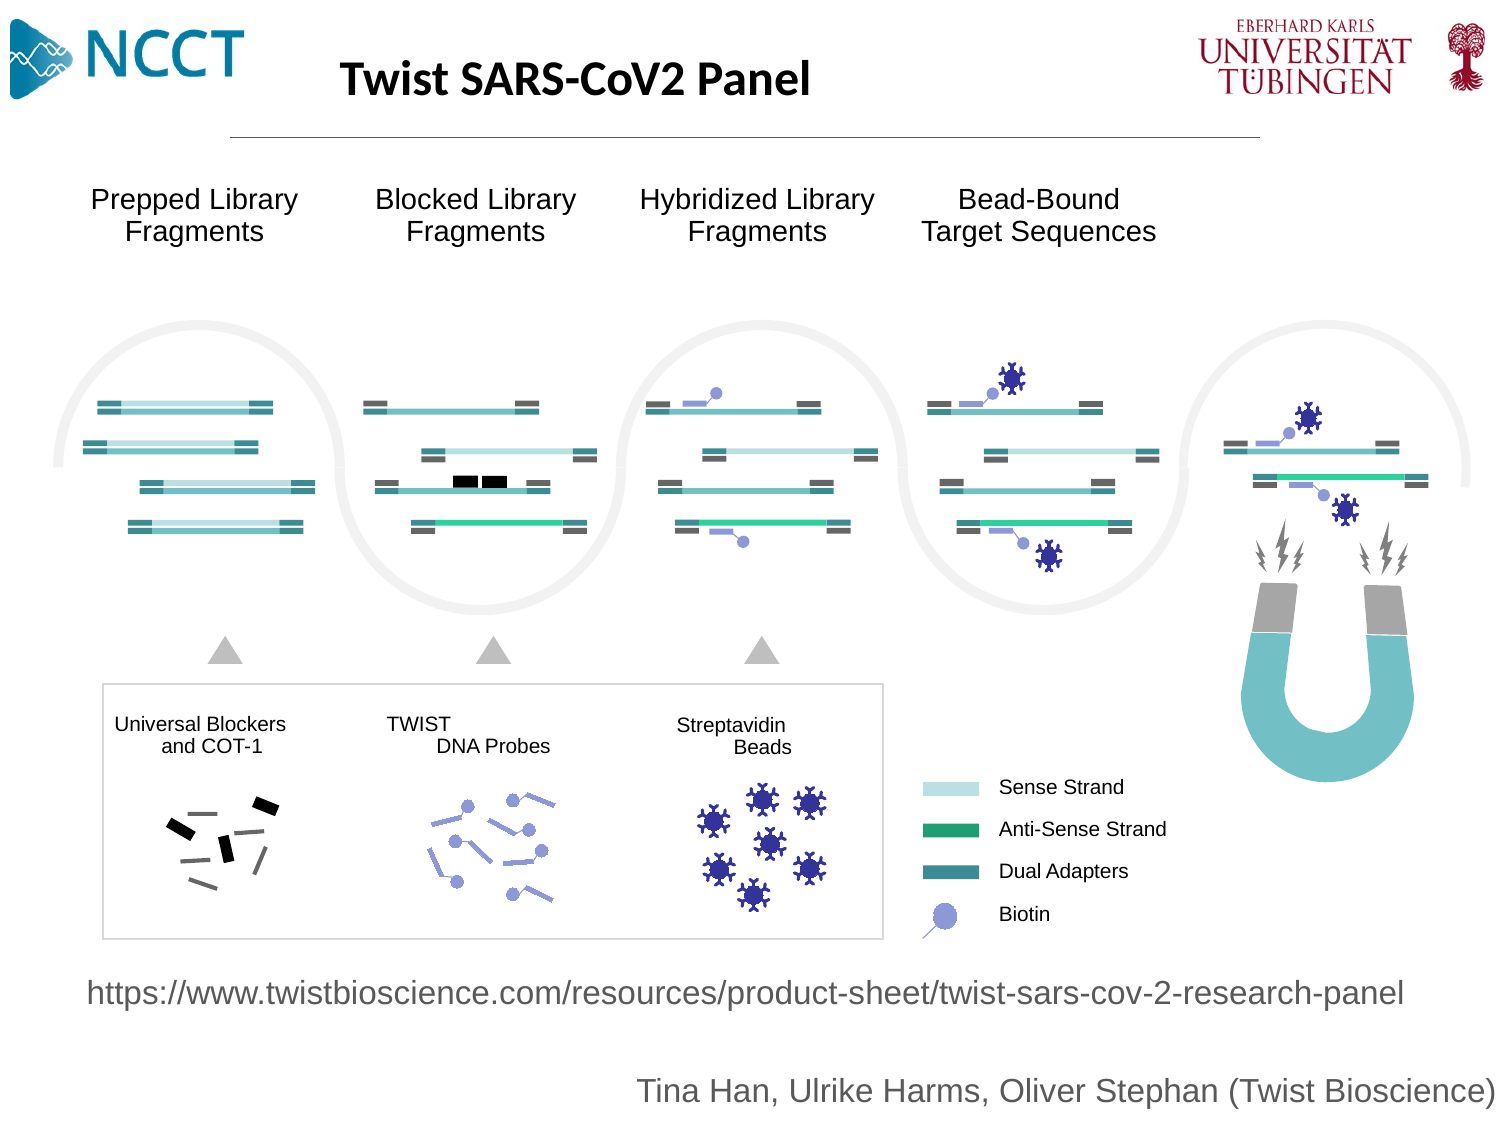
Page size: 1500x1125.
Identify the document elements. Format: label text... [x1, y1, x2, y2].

text_box [1275, 518, 1290, 574]
text_box [959, 401, 984, 407]
text_box [658, 488, 834, 494]
text_box [526, 480, 551, 486]
text_box [374, 475, 551, 495]
text_box Streptavidin Beads [655, 714, 871, 760]
text_box Anti-Sense Strand [998, 818, 1252, 842]
text_box [983, 448, 1160, 455]
text_box [53, 319, 1471, 616]
text_box Prepped Library Fragments [72, 184, 318, 248]
text_box [363, 400, 388, 407]
text_box [82, 440, 259, 447]
text_box [1135, 456, 1160, 463]
text_box [572, 456, 597, 463]
text_box [1252, 482, 1277, 488]
text_box [923, 865, 980, 880]
text_box Hybridized Library Fragments [635, 184, 880, 300]
text_box Biotin [998, 903, 1252, 926]
text_box [744, 635, 780, 664]
text_box https://www.twistbioscience.com/resources/product-sheet/twist-sars-cov-2-research-panel [71, 964, 1422, 1019]
text_box [986, 387, 999, 400]
text_box [411, 527, 436, 534]
text_box [645, 401, 822, 415]
text_box [923, 823, 980, 838]
text_box [939, 478, 964, 487]
text_box [1379, 520, 1393, 576]
text_box [1078, 401, 1103, 407]
text_box Tina Han, Ulrike Harms, Oliver Stephan (Twist Bioscience) [621, 1062, 1500, 1117]
text_box Twist SARS-CoV2 Panel [324, 37, 1117, 113]
text_box [702, 448, 878, 462]
text_box [1404, 482, 1429, 488]
text_box Bead-Bound Target Sequences [916, 184, 1162, 300]
text_box [515, 400, 540, 407]
text_box [933, 903, 957, 930]
text_box [82, 448, 259, 455]
text_box [956, 528, 981, 534]
text_box Universal Blockers and COT-1 [102, 713, 322, 758]
text_box [737, 535, 750, 548]
text_box [675, 519, 851, 526]
text_box [826, 527, 851, 534]
text_box [675, 527, 699, 534]
text_box [97, 400, 274, 407]
text_box [1359, 541, 1371, 575]
text_box [127, 519, 304, 526]
text_box [1291, 540, 1304, 574]
text_box [102, 684, 884, 940]
text_box [1255, 539, 1267, 573]
text_box [421, 448, 597, 455]
text_box [1317, 488, 1330, 502]
text_box [809, 479, 834, 486]
text_box [1091, 478, 1116, 487]
text_box [139, 480, 316, 486]
text_box [1255, 440, 1280, 447]
text_box [983, 456, 1008, 463]
text_box [127, 527, 304, 534]
text_box [97, 408, 274, 415]
text_box [1017, 537, 1030, 550]
text_box [682, 400, 707, 407]
picture [1198, 19, 1485, 94]
text_box [658, 479, 683, 486]
picture [10, 19, 245, 102]
text_box [1395, 542, 1408, 576]
text_box Blocked Library Fragments [353, 184, 599, 300]
text_box [927, 409, 1103, 415]
text_box [939, 488, 1116, 495]
text_box [1223, 440, 1248, 447]
text_box [1289, 482, 1314, 488]
text_box [475, 635, 512, 664]
text_box [421, 456, 446, 463]
text_box Dual Adapters [998, 860, 1252, 884]
text_box [139, 488, 316, 495]
text_box [207, 635, 243, 664]
text_box [1252, 473, 1429, 480]
text_box TWIST DNA Probes [371, 713, 616, 758]
text_box [562, 527, 587, 534]
text_box [411, 519, 587, 526]
text_box [988, 527, 1013, 534]
text_box [1240, 582, 1415, 783]
text_box [927, 401, 952, 407]
text_box [710, 387, 723, 400]
text_box Sense Strand [998, 776, 1252, 800]
text_box [709, 528, 734, 535]
text_box [1223, 448, 1400, 455]
text_box [1283, 426, 1296, 440]
text_box [1375, 440, 1400, 447]
text_box [363, 408, 540, 415]
text_box [374, 480, 399, 486]
text_box [956, 520, 1133, 526]
text_box [923, 781, 980, 796]
text_box [1108, 528, 1133, 534]
